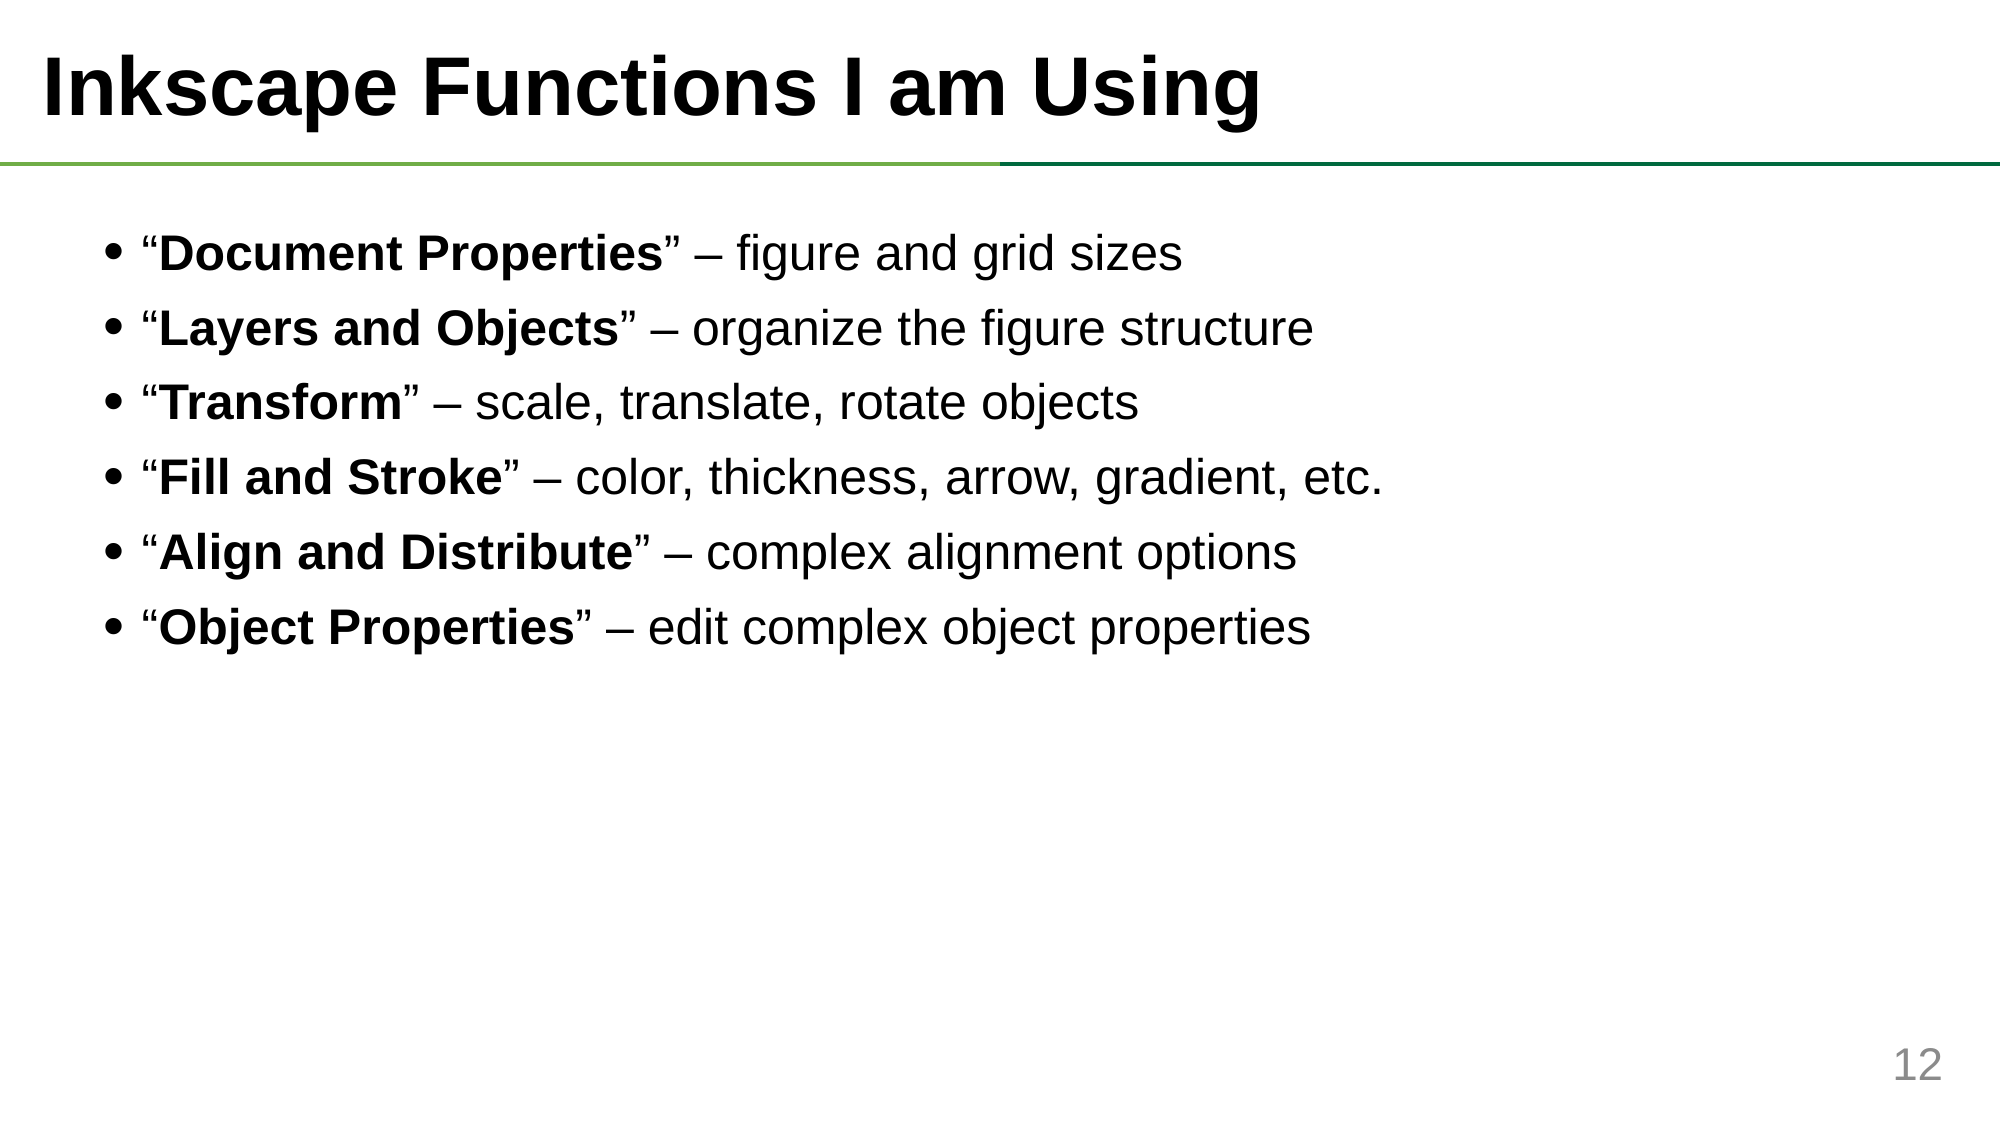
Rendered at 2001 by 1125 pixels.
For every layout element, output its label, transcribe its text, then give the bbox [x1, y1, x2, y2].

list “Document Properties” – figure and grid sizes “Layers and Objects” – organize the figure structure “Transform” – scale, translate, rotate objects “Fill and Stroke” – color, thickness, arrow, gradient, etc. “Align and Distribute” – complex alignment options “Object Properties” – edit complex object properties [88, 219, 1802, 1092]
title Inkscape Functions I am Using [27, 44, 1286, 133]
